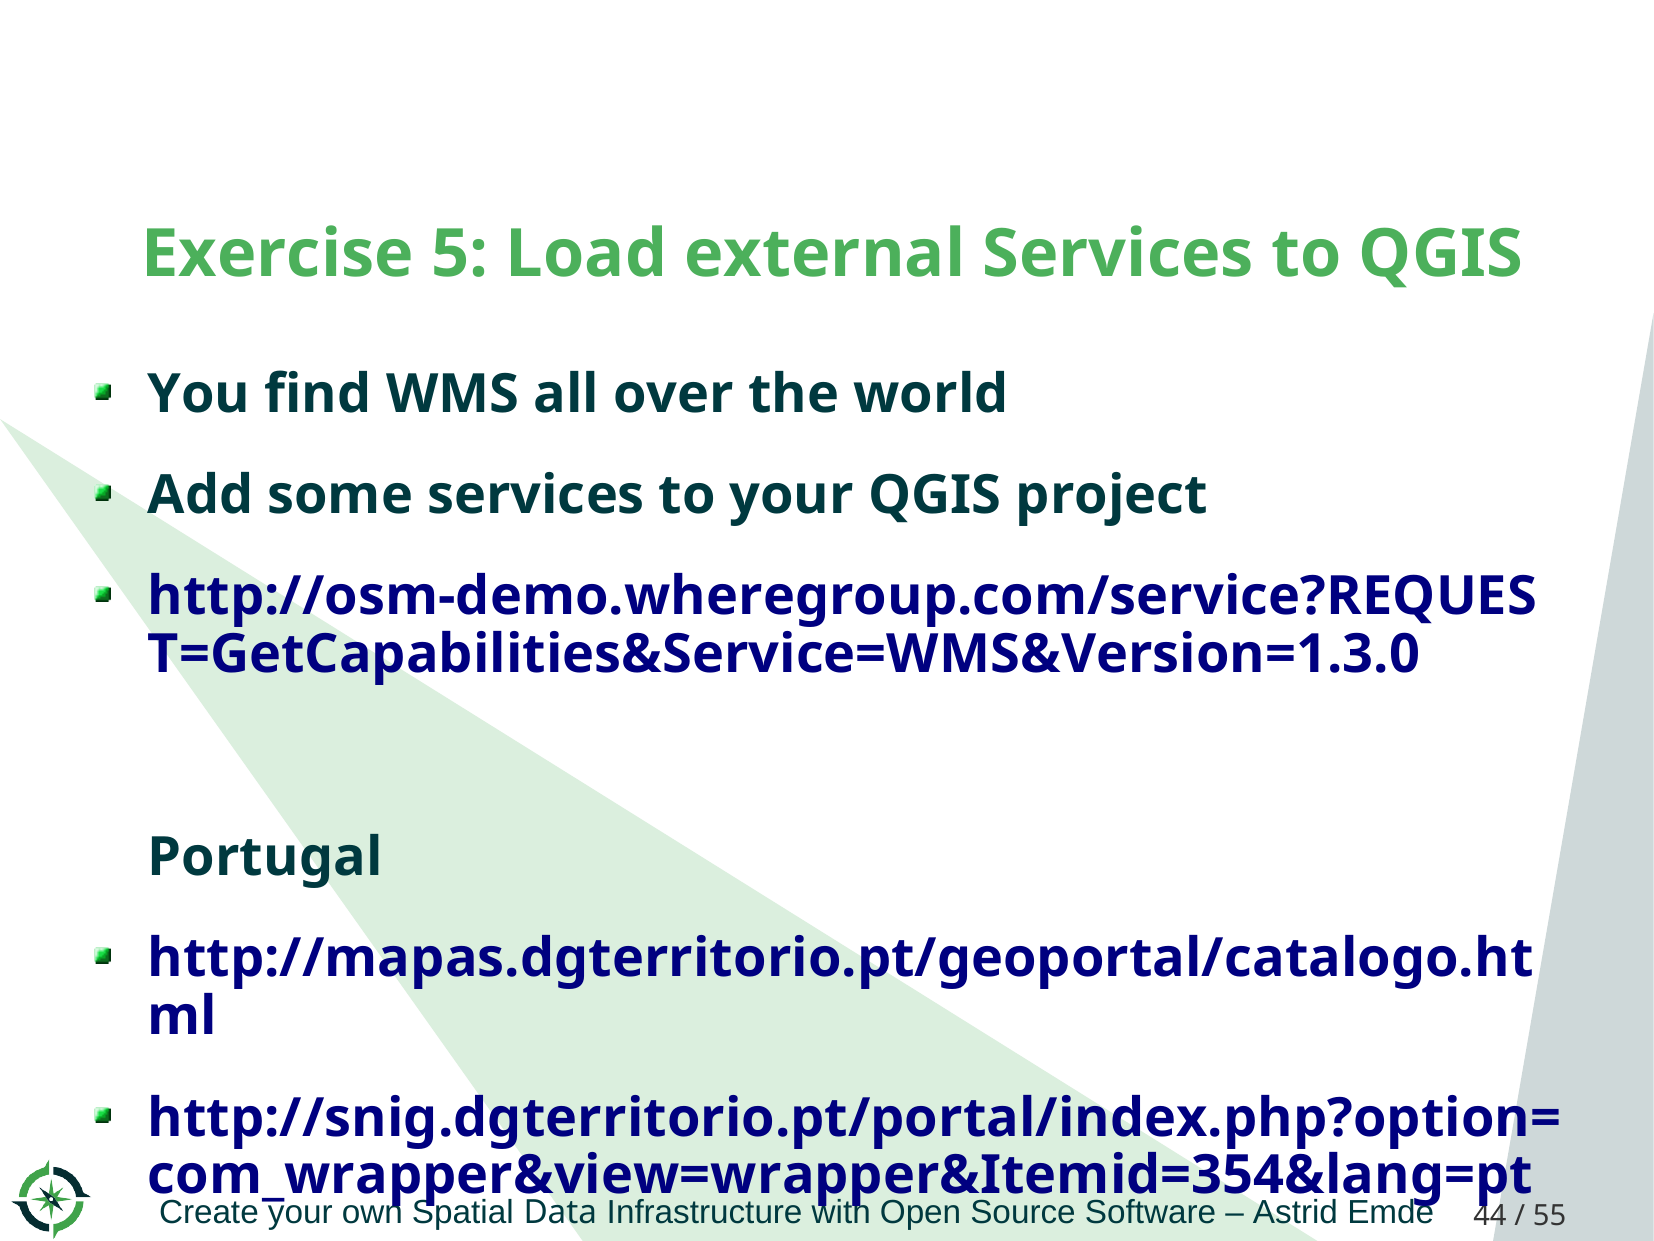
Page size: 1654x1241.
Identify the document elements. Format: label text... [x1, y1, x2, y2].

picture [10, 1158, 92, 1240]
list You find WMS all over the world Add some services to your QGIS project http://osm-demo.wheregroup.com/service?REQUEST=GetCapabilities&Service=WMS&Version=1.3.0 Portugal http://mapas.dgterritorio.pt/geoportal/catalogo.html http://snig.dgterritorio.pt/portal/index.php?option=com_wrapper&view=wrapper&Itemid=354&lang=pt http://www.igeo.pt/dadosabertos/listagem.aspx [76, 354, 1565, 1210]
title Exercise 5: Load external Services to QGIS [88, 177, 1577, 325]
